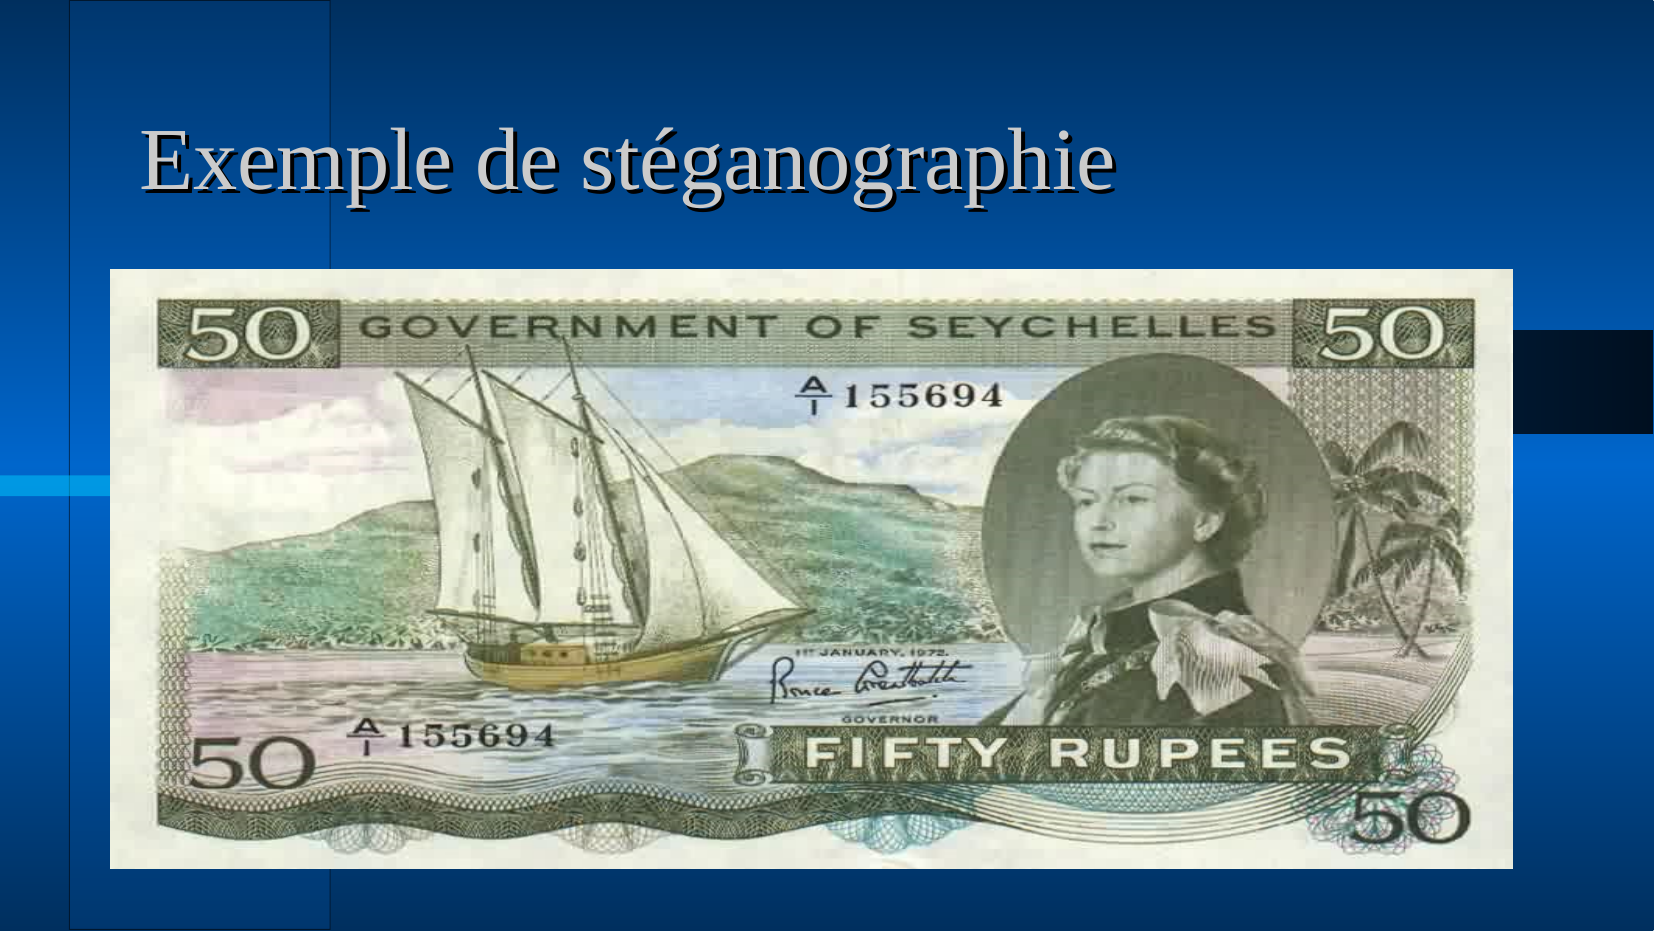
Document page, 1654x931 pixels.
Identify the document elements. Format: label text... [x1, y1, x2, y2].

title Exemple de stéganographie [124, 82, 1530, 238]
picture [110, 269, 1513, 869]
